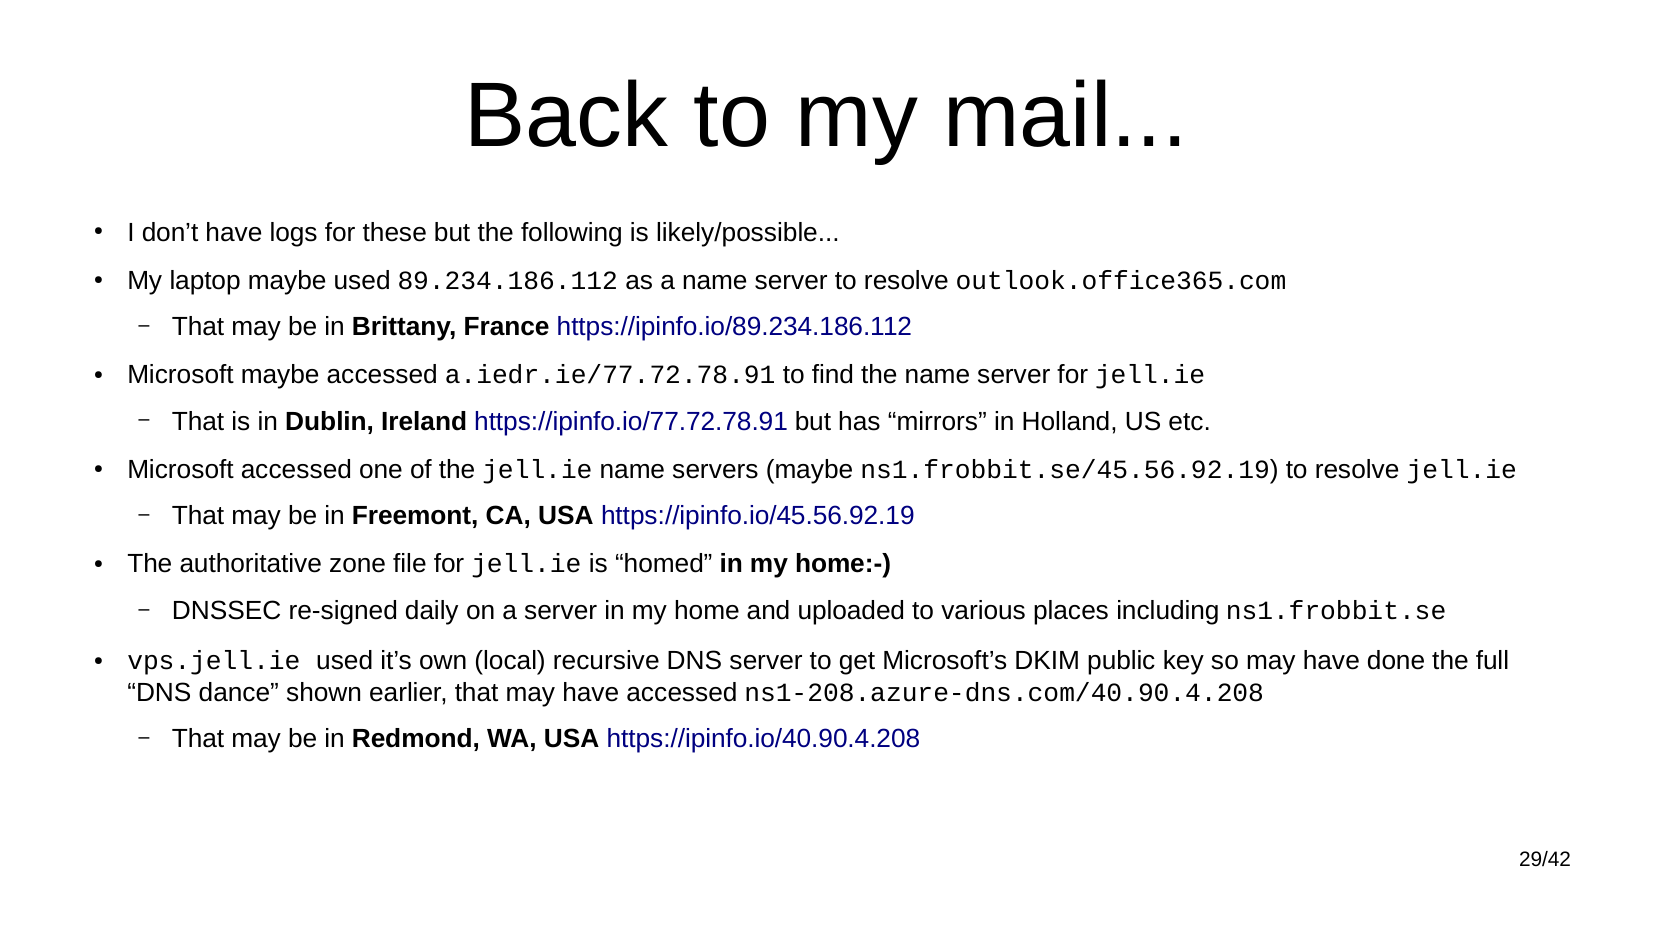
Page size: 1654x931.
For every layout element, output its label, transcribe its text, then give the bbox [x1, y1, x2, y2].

list I don’t have logs for these but the following is likely/possible... My laptop maybe used 89.234.186.112 as a name server to resolve outlook.office365.com That may be in Brittany, France https://ipinfo.io/89.234.186.112 Microsoft maybe accessed a.iedr.ie/77.72.78.91 to find the name server for jell.ie That is in Dublin, Ireland https://ipinfo.io/77.72.78.91 but has “mirrors” in Holland, US etc. Microsoft accessed one of the jell.ie name servers (maybe ns1.frobbit.se/45.56.92.19) to resolve jell.ie That may be in Freemont, CA, USA https://ipinfo.io/45.56.92.19 The authoritative zone file for jell.ie is “homed” in my home:-) DNSSEC re-signed daily on a server in my home and uploaded to various places including ns1.frobbit.se vps.jell.ie used it’s own (local) recursive DNS server to get Microsoft’s DKIM public key so may have done the full “DNS dance” shown earlier, that may have accessed ns1-208.azure-dns.com/40.90.4.208 That may be in Redmond, WA, USA https://ipinfo.io/40.90.4.208 [82, 217, 1571, 758]
title Back to my mail... [82, 37, 1571, 193]
